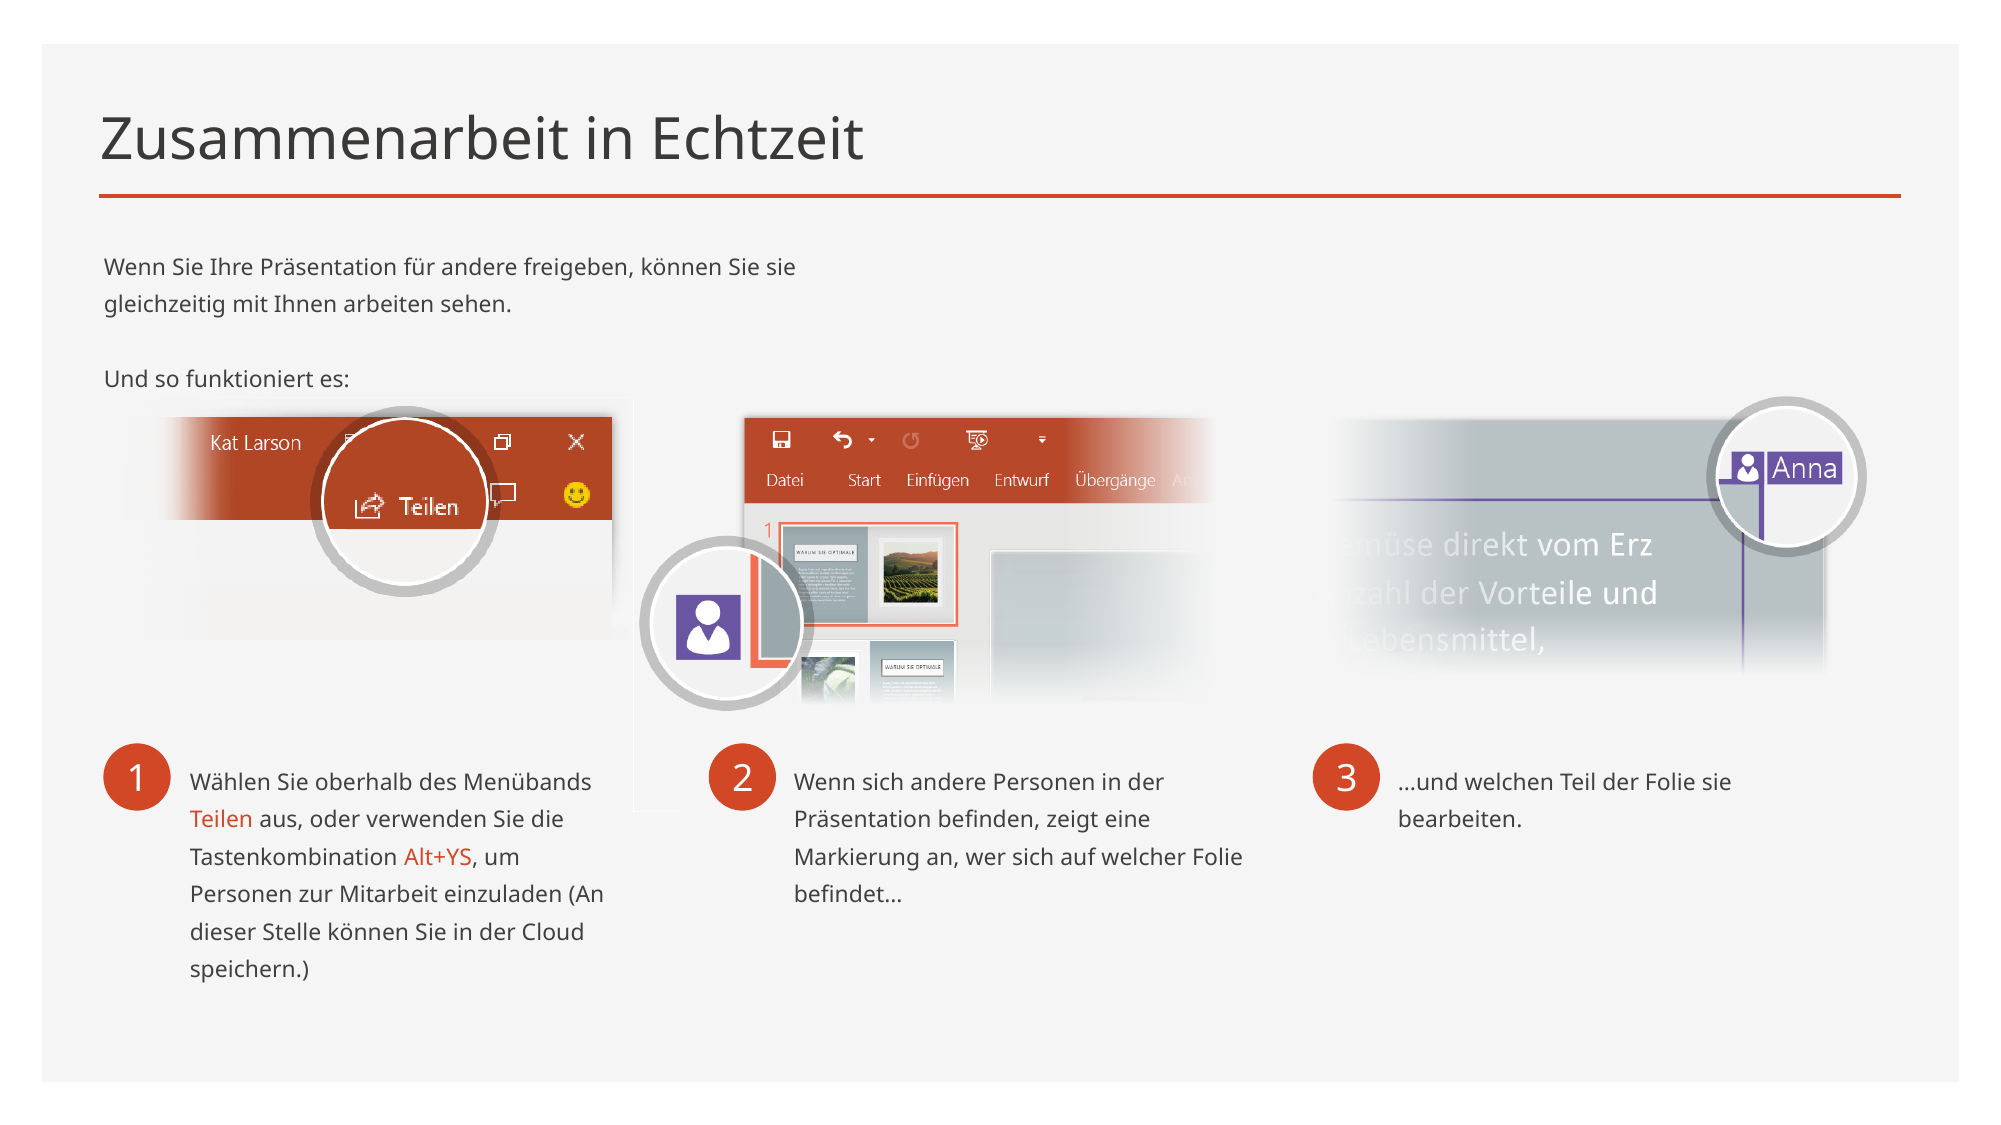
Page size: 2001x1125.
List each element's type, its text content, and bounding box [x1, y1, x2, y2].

text_box Wählen Sie oberhalb des Menübands Teilen aus, oder verwenden Sie die Tastenkombination Alt+YS, um Personen zur Mitarbeit einzuladen (An dieser Stelle können Sie in der Cloud speichern.) [174, 750, 631, 1019]
text_box 1 [91, 746, 184, 807]
text_box Wenn sich andere Personen in der Präsentation befinden, zeigt eine Markierung an, wer sich auf welcher Folie befindet… [778, 750, 1289, 968]
text_box …und welchen Teil der Folie sie bearbeiten. [1382, 750, 1819, 865]
text_box [121, 807, 153, 811]
picture [92, 397, 628, 640]
list Wenn Sie Ihre Präsentation für andere freigeben, können Sie sie gleichzeitig mit Ihnen arbeiten sehen. Und so funktioniert es: [88, 234, 813, 888]
text_box 3 [1300, 746, 1393, 807]
text_box 2 [697, 746, 789, 807]
picture [633, 399, 1264, 812]
title Zusammenarbeit in Echtzeit [85, 73, 1214, 179]
text_box [1331, 807, 1362, 811]
picture [1295, 385, 1881, 764]
text_box [727, 807, 758, 811]
